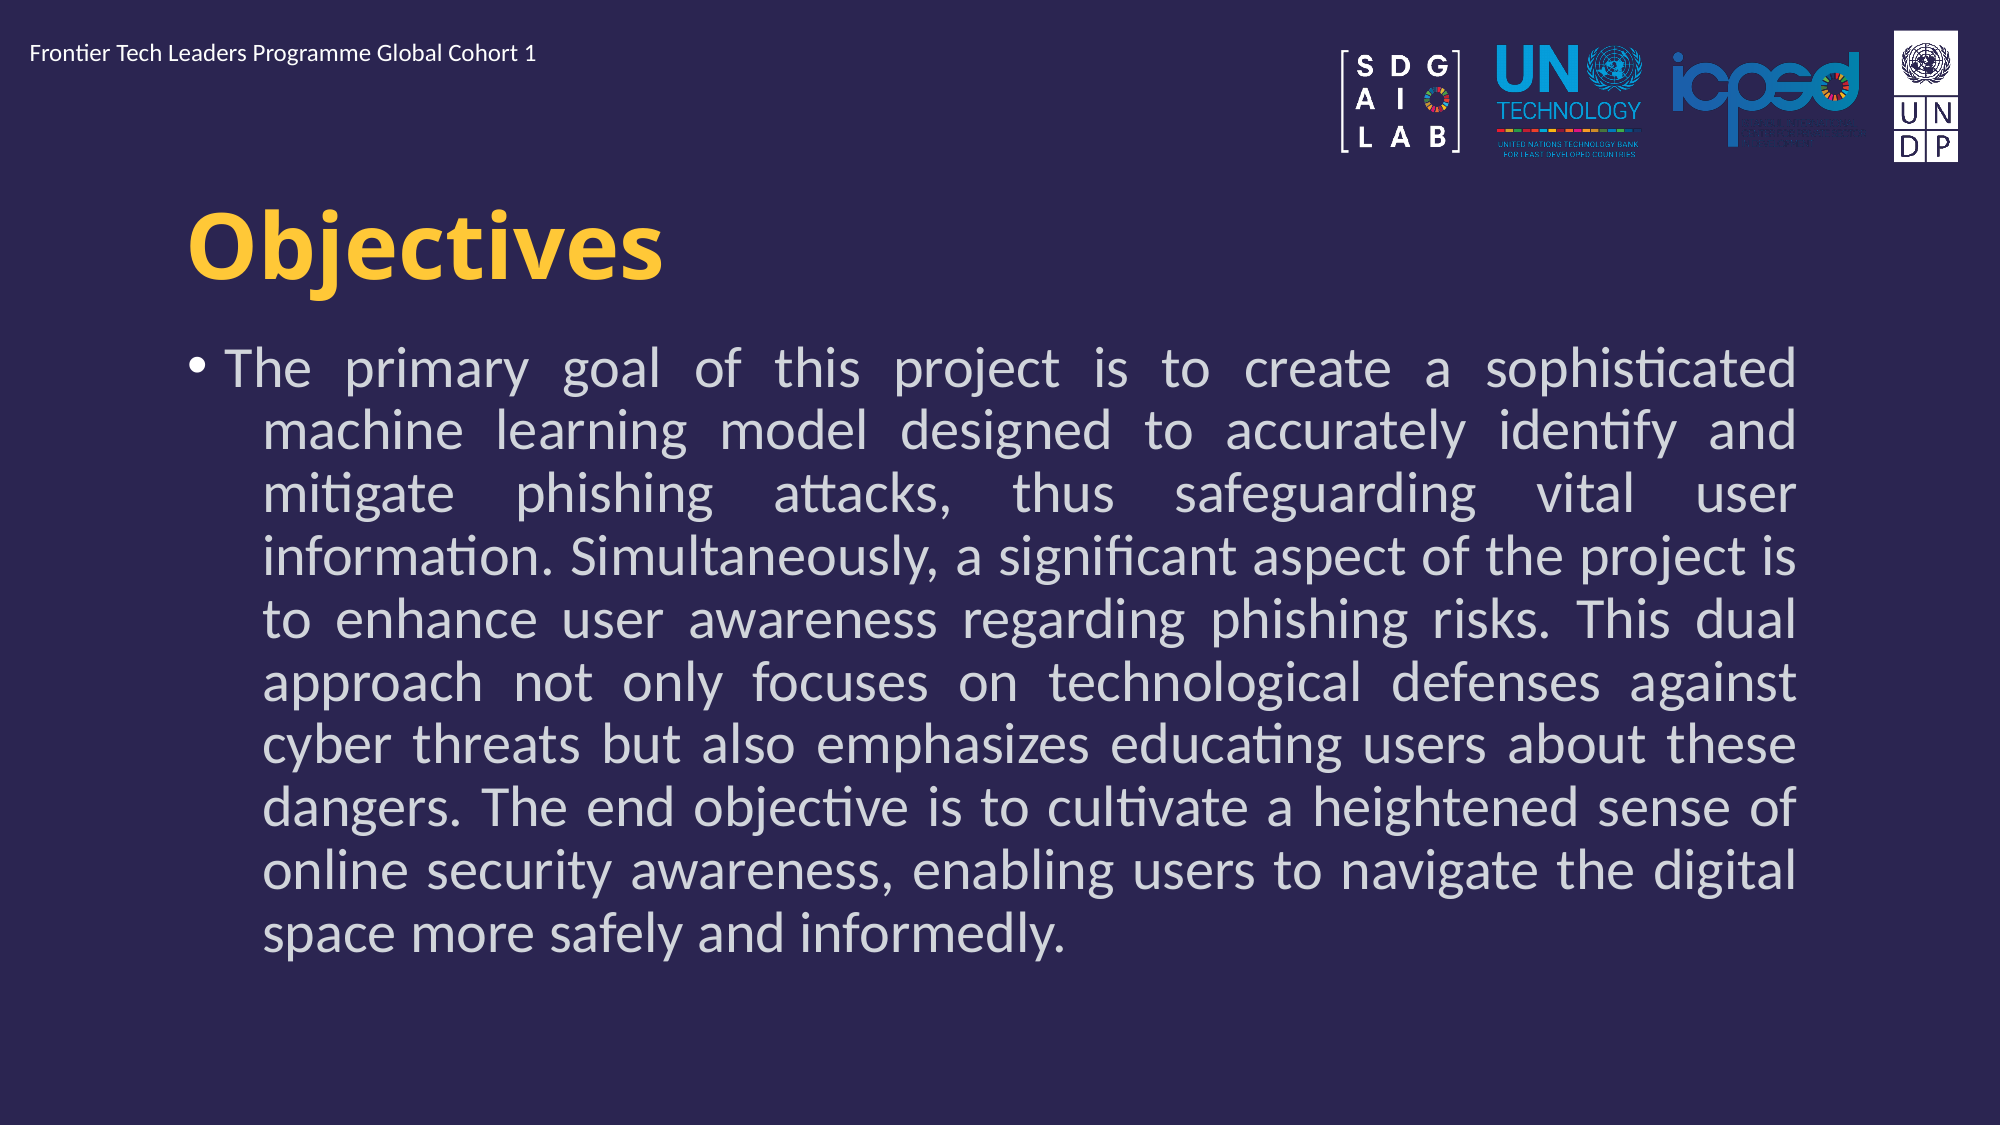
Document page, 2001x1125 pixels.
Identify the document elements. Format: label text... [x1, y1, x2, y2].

title Objectives [170, 174, 1830, 326]
list The primary goal of this project is to create a sophisticated machine learning model designed to accurately identify and mitigate phishing attacks, thus safeguarding vital user information. Simultaneously, a significant aspect of the project is to enhance user awareness regarding phishing risks. This dual approach not only focuses on technological defenses against cyber threats but also emphasizes educating users about these dangers. The end objective is to cultivate a heightened sense of online security awareness, enabling users to navigate the digital space more safely and informedly. [172, 329, 1828, 1014]
text_box Frontier Tech Leaders Programme Global Cohort 1 [14, 29, 846, 75]
